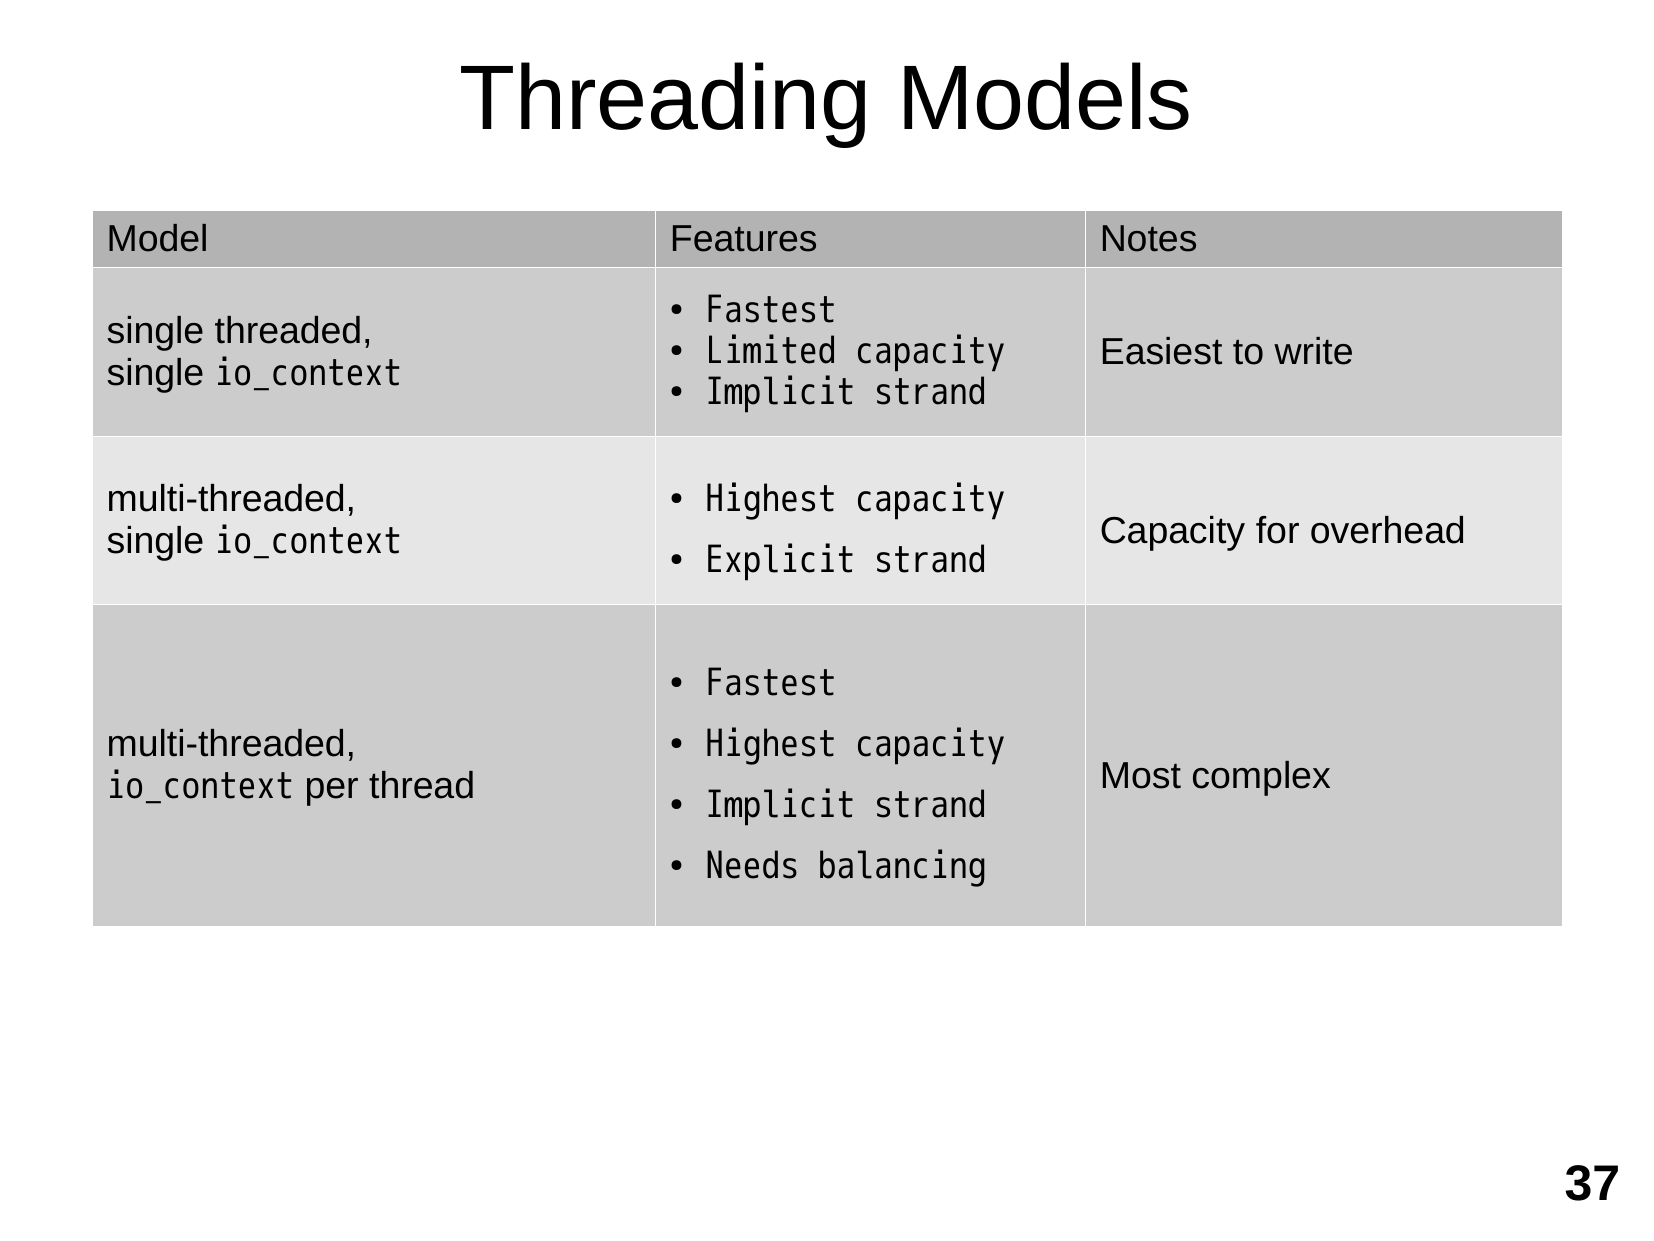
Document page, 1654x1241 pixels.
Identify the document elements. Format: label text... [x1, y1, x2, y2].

table_cell single threaded, single io_context [93, 268, 655, 436]
table_cell Capacity for overhead [1086, 437, 1562, 604]
table_cell multi-threaded, io_context per thread [93, 605, 655, 926]
table_header Model [93, 211, 655, 267]
table_cell Fastest Highest capacity Implicit strand Needs balancing [656, 605, 1085, 926]
title Threading Models [82, 15, 1571, 181]
table_cell Most complex [1086, 605, 1562, 926]
table_cell Highest capacity Explicit strand [656, 437, 1085, 604]
table_cell Fastest Limited capacity Implicit strand [656, 268, 1085, 436]
table_cell multi-threaded, single io_context [93, 437, 655, 604]
table_cell Easiest to write [1086, 268, 1562, 436]
table_header Features [656, 211, 1085, 267]
table_header Notes [1086, 211, 1562, 267]
